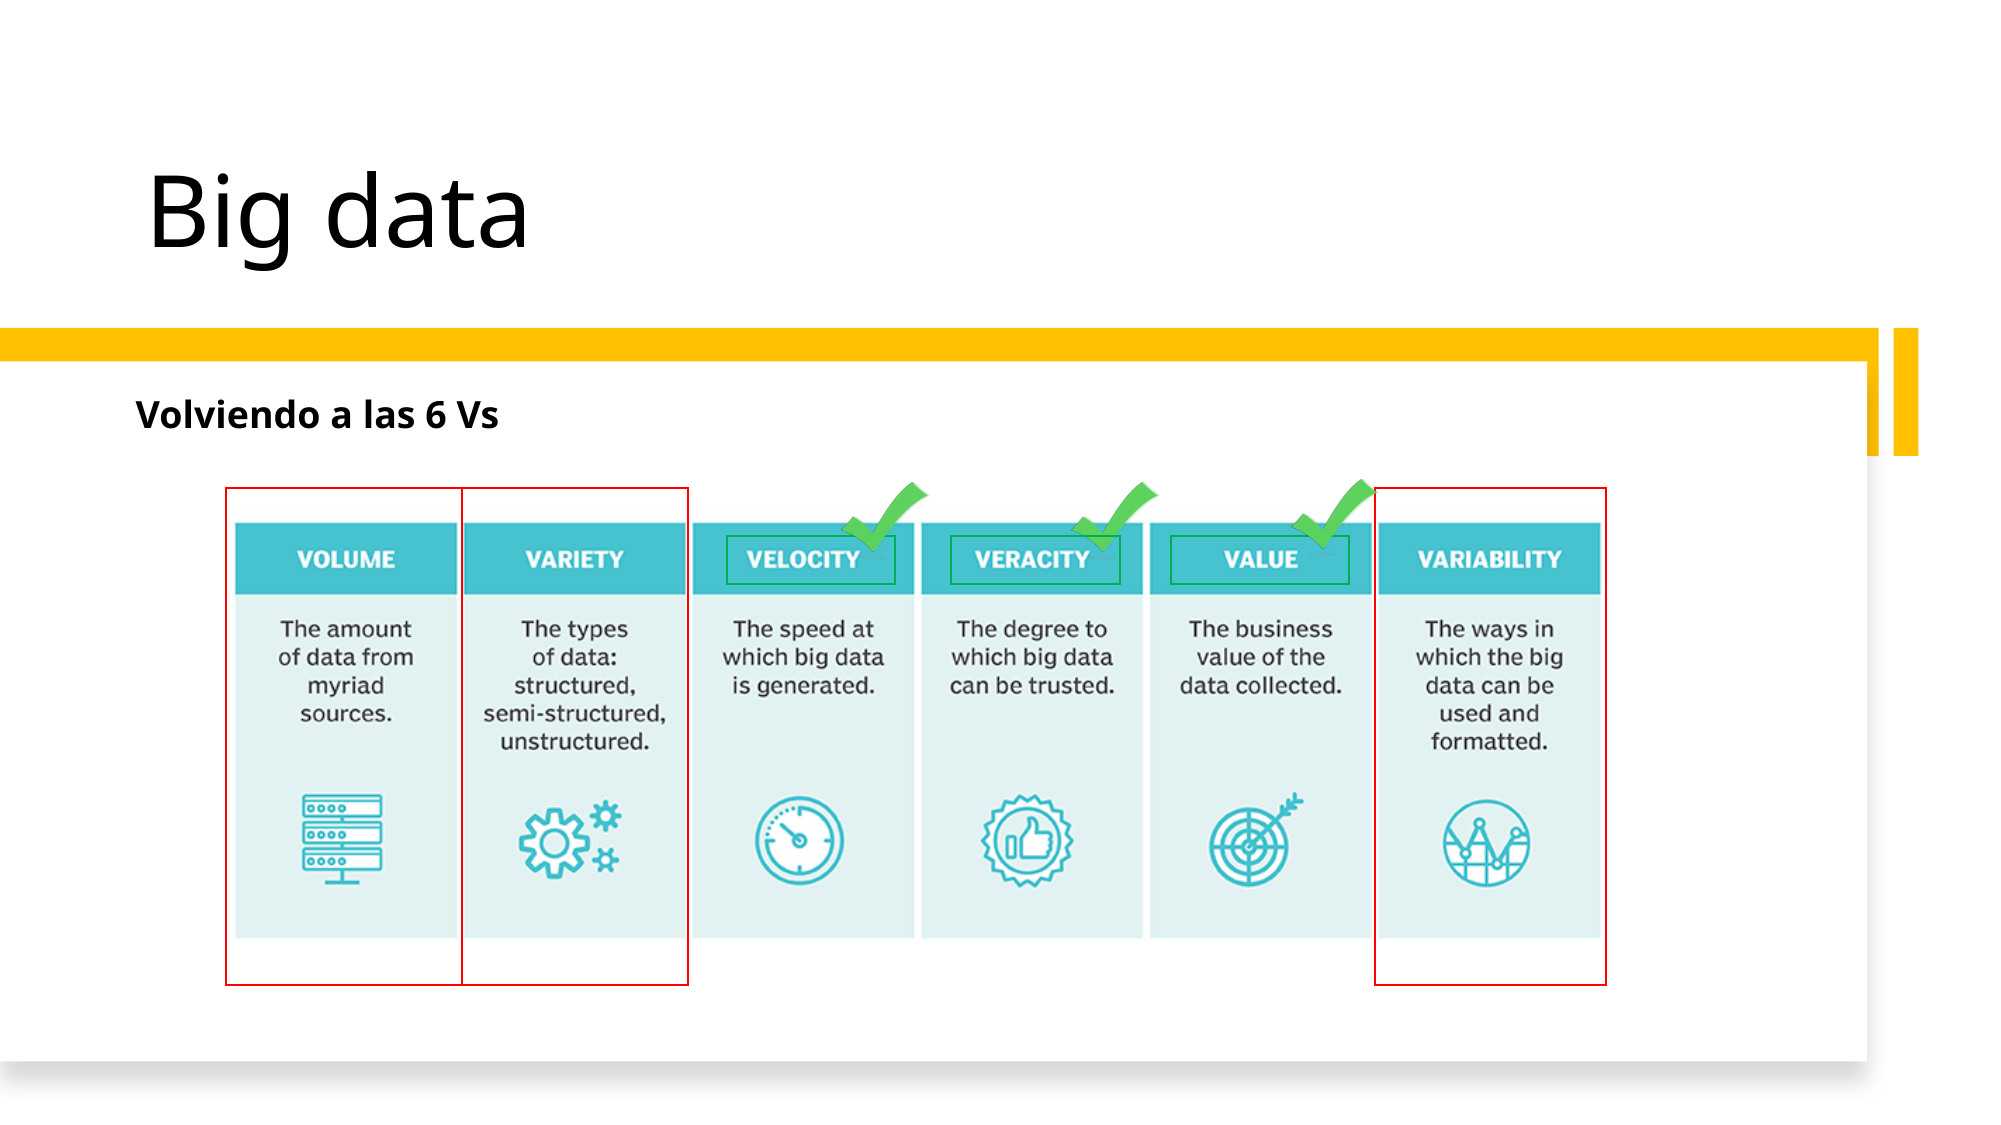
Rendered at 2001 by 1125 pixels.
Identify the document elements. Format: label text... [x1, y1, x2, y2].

text_box Volviendo a las 6 Vs [120, 384, 1812, 444]
picture [689, 479, 1605, 940]
title Big data [130, 63, 1782, 277]
picture [463, 507, 687, 940]
text_box [0, 327, 1879, 1062]
picture [227, 507, 461, 940]
text_box [1893, 327, 1919, 456]
